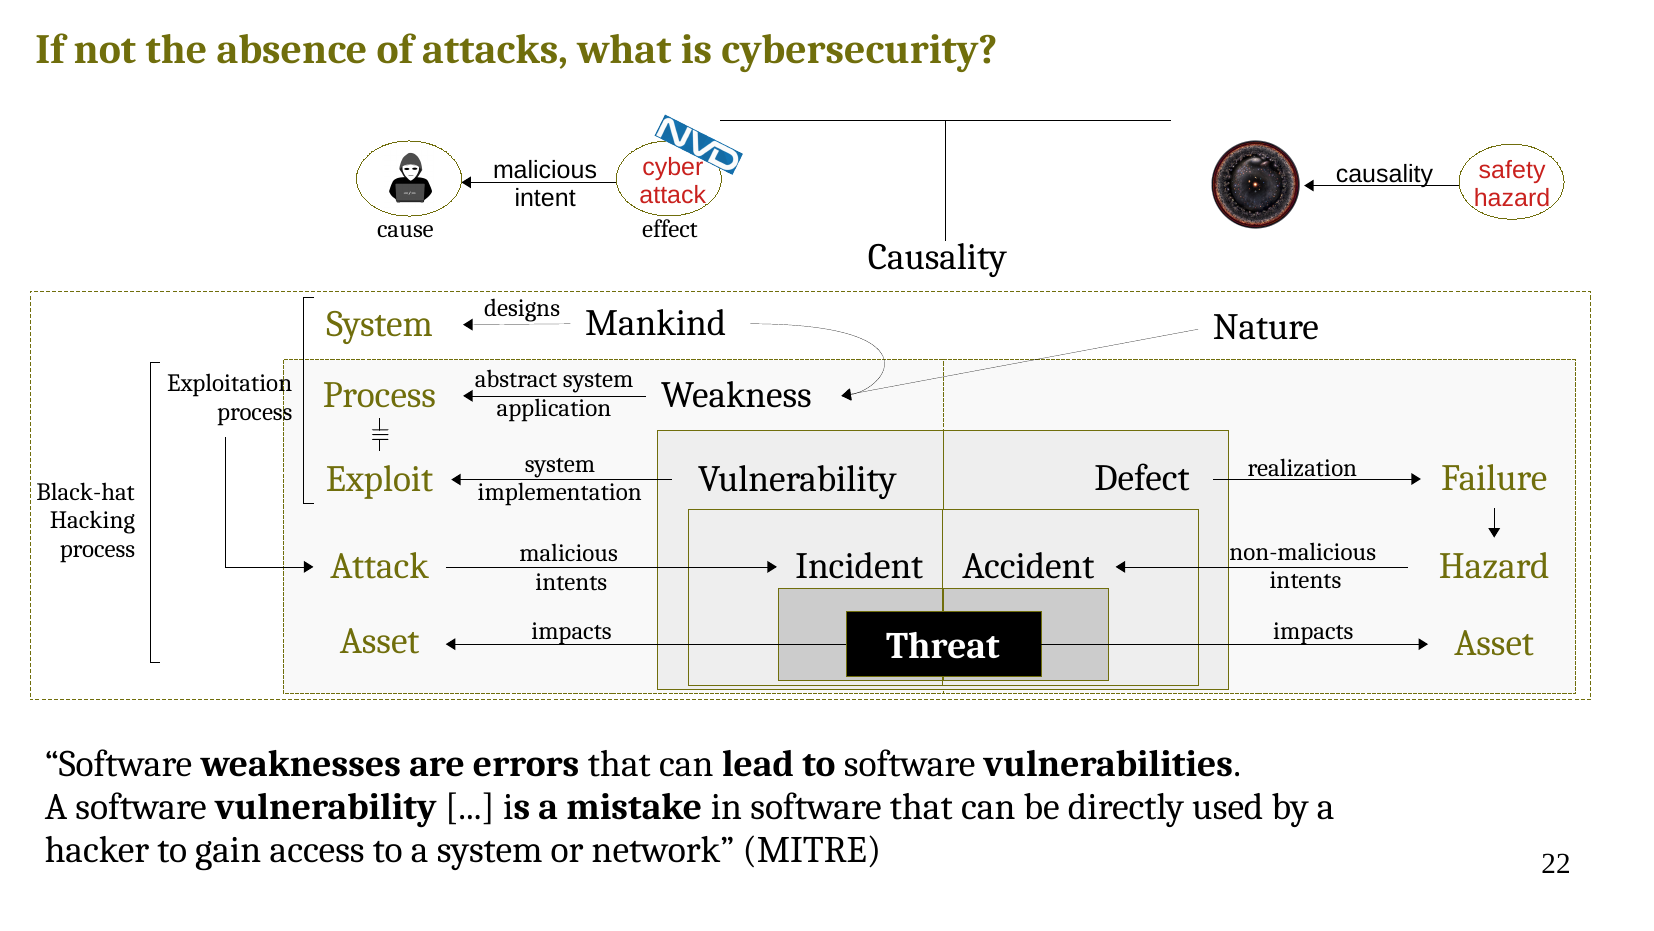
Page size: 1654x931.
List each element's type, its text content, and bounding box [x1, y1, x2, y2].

text_box cause [362, 207, 458, 252]
text_box malicious intent [478, 148, 613, 220]
text_box cyber attack [624, 145, 722, 216]
text_box Exploit [307, 450, 452, 509]
text_box abstract system application [411, 357, 697, 431]
text_box Vulnerability [671, 450, 912, 509]
text_box impacts [506, 609, 637, 655]
text_box non-malicious intents [1208, 530, 1404, 604]
text_box effect [627, 216, 722, 252]
text_box “Software weaknesses are errors that can lead to software vulnerabilities. A software vulnerability [...] is a mistake in software that can be directly used by a hacker to gain access to a system or network” (MITRE) [30, 735, 1366, 926]
text_box Process [308, 366, 464, 426]
picture [1210, 139, 1301, 230]
text_box Causality [853, 228, 1034, 288]
picture [654, 114, 743, 175]
text_box designs [447, 286, 598, 331]
text_box Weakness [697, 366, 842, 426]
text_box Threat [855, 617, 1031, 677]
text_box Nature [1198, 298, 1349, 360]
text_box If not the absence of attacks, what is cybersecurity? [20, 18, 1051, 83]
text_box Hazard [1407, 537, 1581, 597]
text_box Defect [1079, 449, 1214, 509]
text_box [304, 324, 884, 394]
text_box Asset [313, 612, 446, 677]
text_box malicious intents [484, 531, 657, 567]
text_box [30, 291, 447, 470]
text_box Failure [1420, 449, 1568, 509]
text_box impacts [1248, 609, 1379, 655]
picture [370, 429, 389, 441]
text_box safety hazard [1459, 148, 1566, 220]
text_box Mankind [570, 294, 751, 354]
text_box [30, 291, 1591, 700]
text_box Black-hat Hacking process [0, 470, 151, 573]
text_box realization [1197, 446, 1408, 491]
text_box [304, 426, 379, 503]
text_box System [296, 295, 464, 354]
text_box Exploitation process [151, 362, 308, 438]
text_box Attack [313, 537, 446, 597]
text_box Exploitation process [142, 362, 150, 438]
text_box system implementation [454, 442, 666, 516]
text_box Asset [1428, 614, 1561, 674]
picture [384, 150, 434, 208]
text_box malicious intents [484, 568, 657, 605]
text_box Accident [941, 537, 1116, 597]
text_box causality [1321, 152, 1449, 195]
text_box Incident [776, 537, 941, 597]
